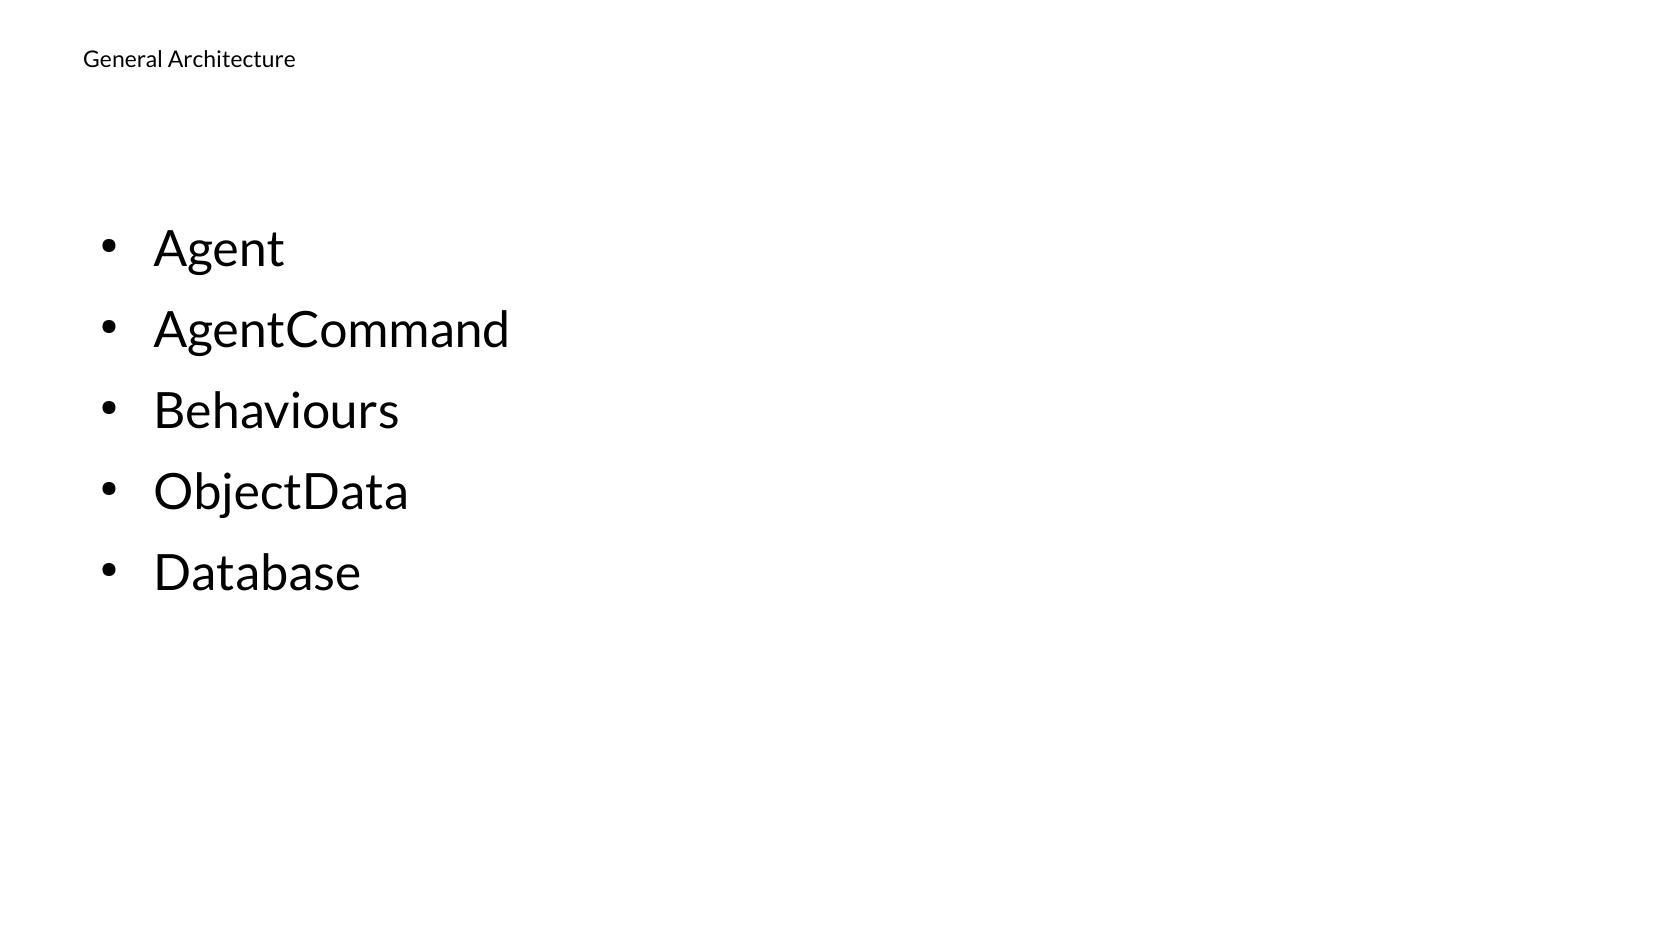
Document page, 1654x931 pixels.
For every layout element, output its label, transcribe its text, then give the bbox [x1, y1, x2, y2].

list Agent AgentCommand Behaviours ObjectData Database [82, 217, 1571, 839]
title General Architecture [83, 0, 1571, 119]
